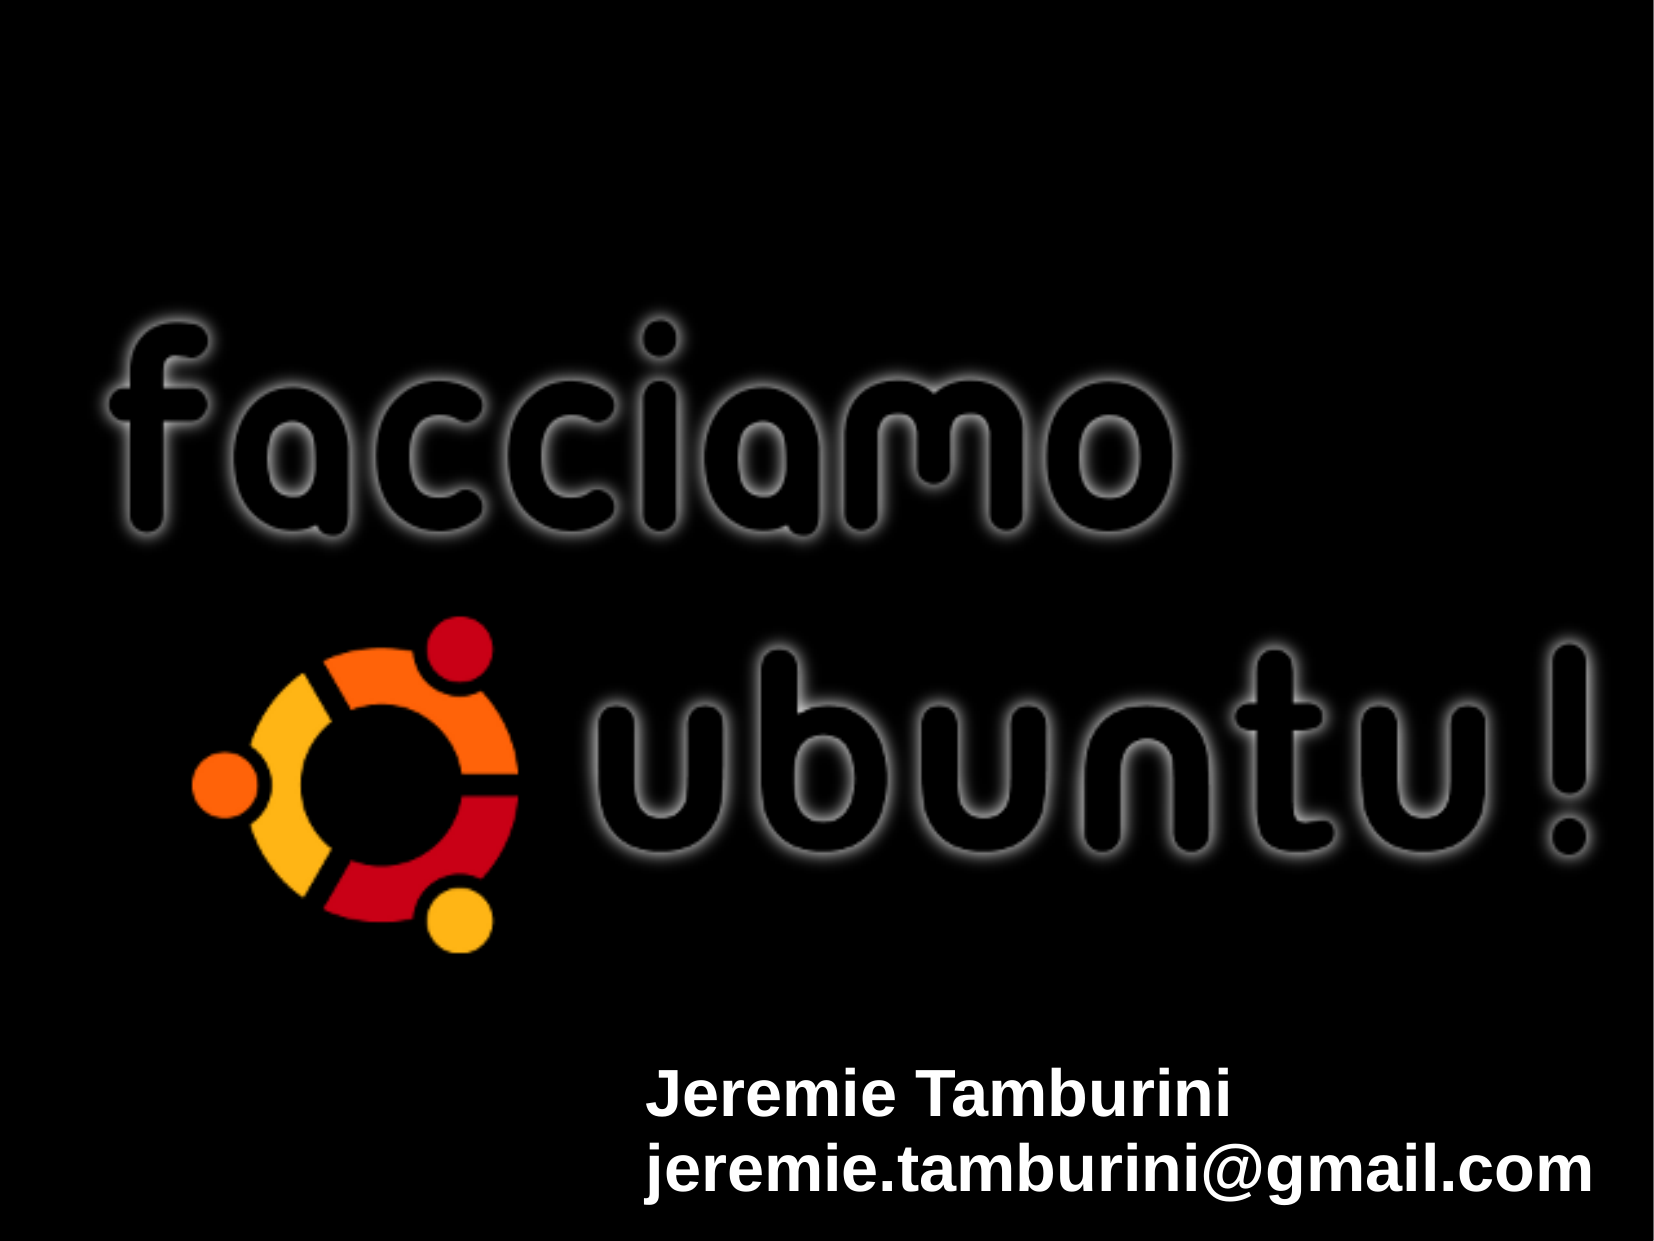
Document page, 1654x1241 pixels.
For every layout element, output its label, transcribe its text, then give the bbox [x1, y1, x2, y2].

picture [0, 0, 1654, 1241]
text_box Jeremie Tamburini jeremie.tamburini@gmail.com [631, 1048, 1630, 1236]
